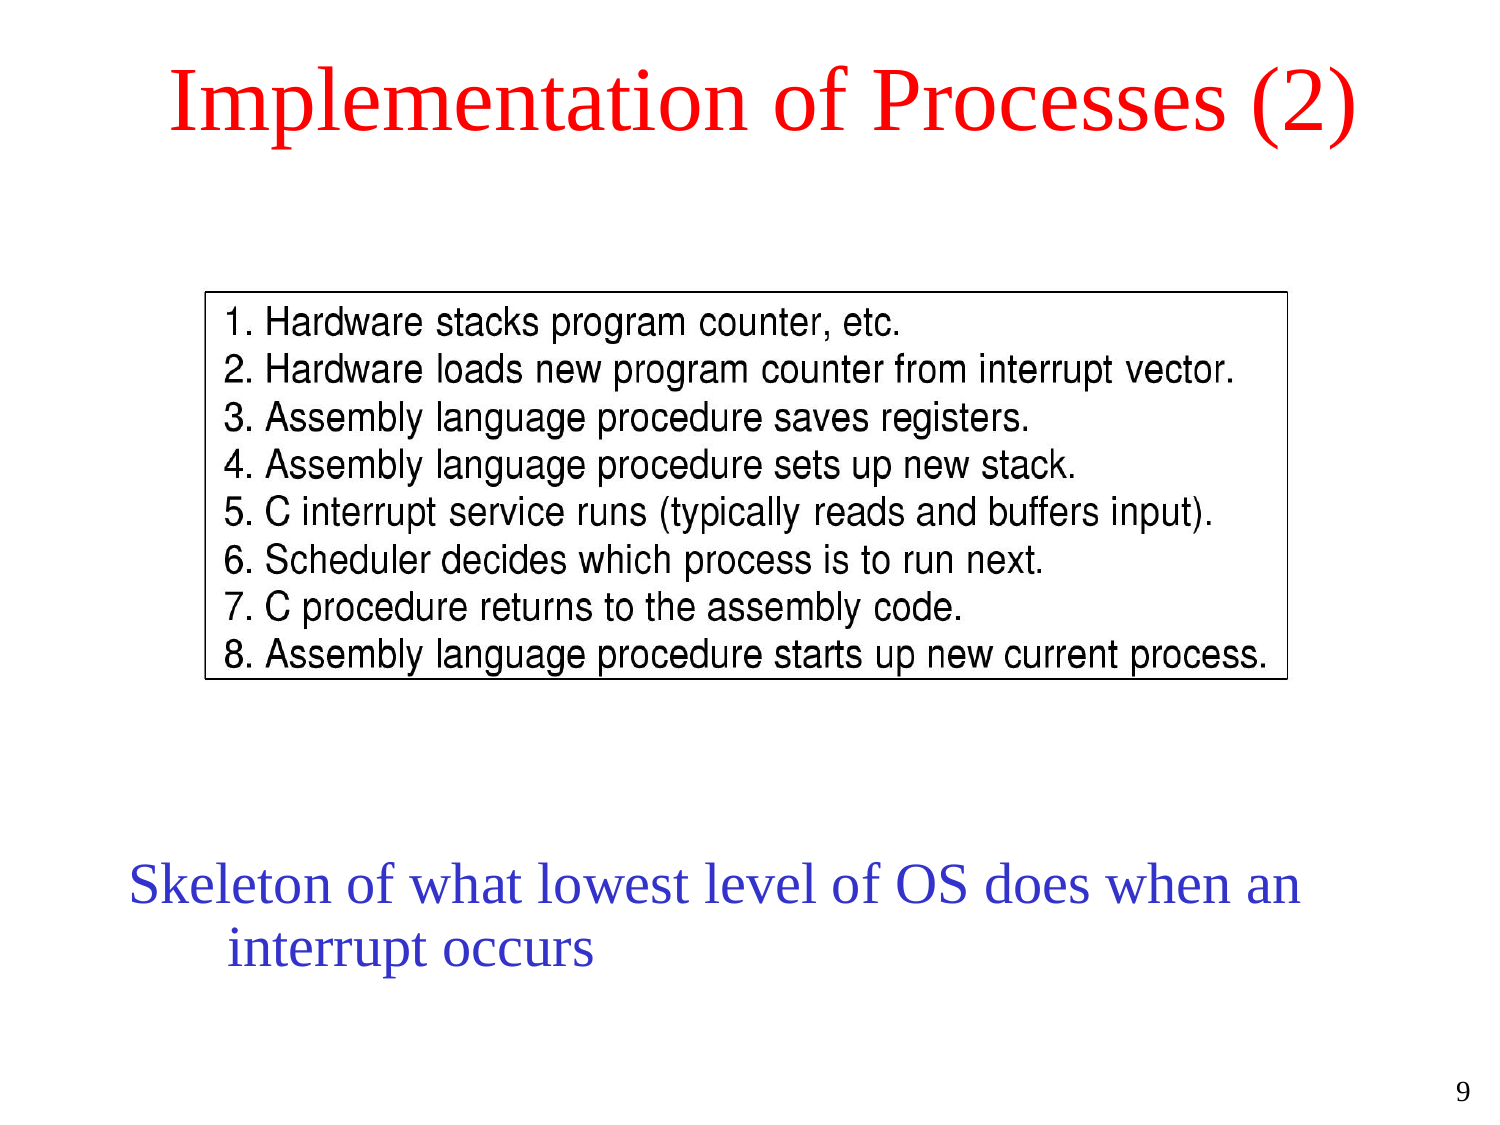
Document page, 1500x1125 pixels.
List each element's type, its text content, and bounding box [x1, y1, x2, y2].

text_box Skeleton of what lowest level of OS does when an interrupt occurs [112, 845, 1440, 1000]
text_box Implementation of Processes (2) [126, 0, 1402, 188]
picture [202, 260, 1293, 681]
text_box <number> [1404, 1064, 1486, 1125]
